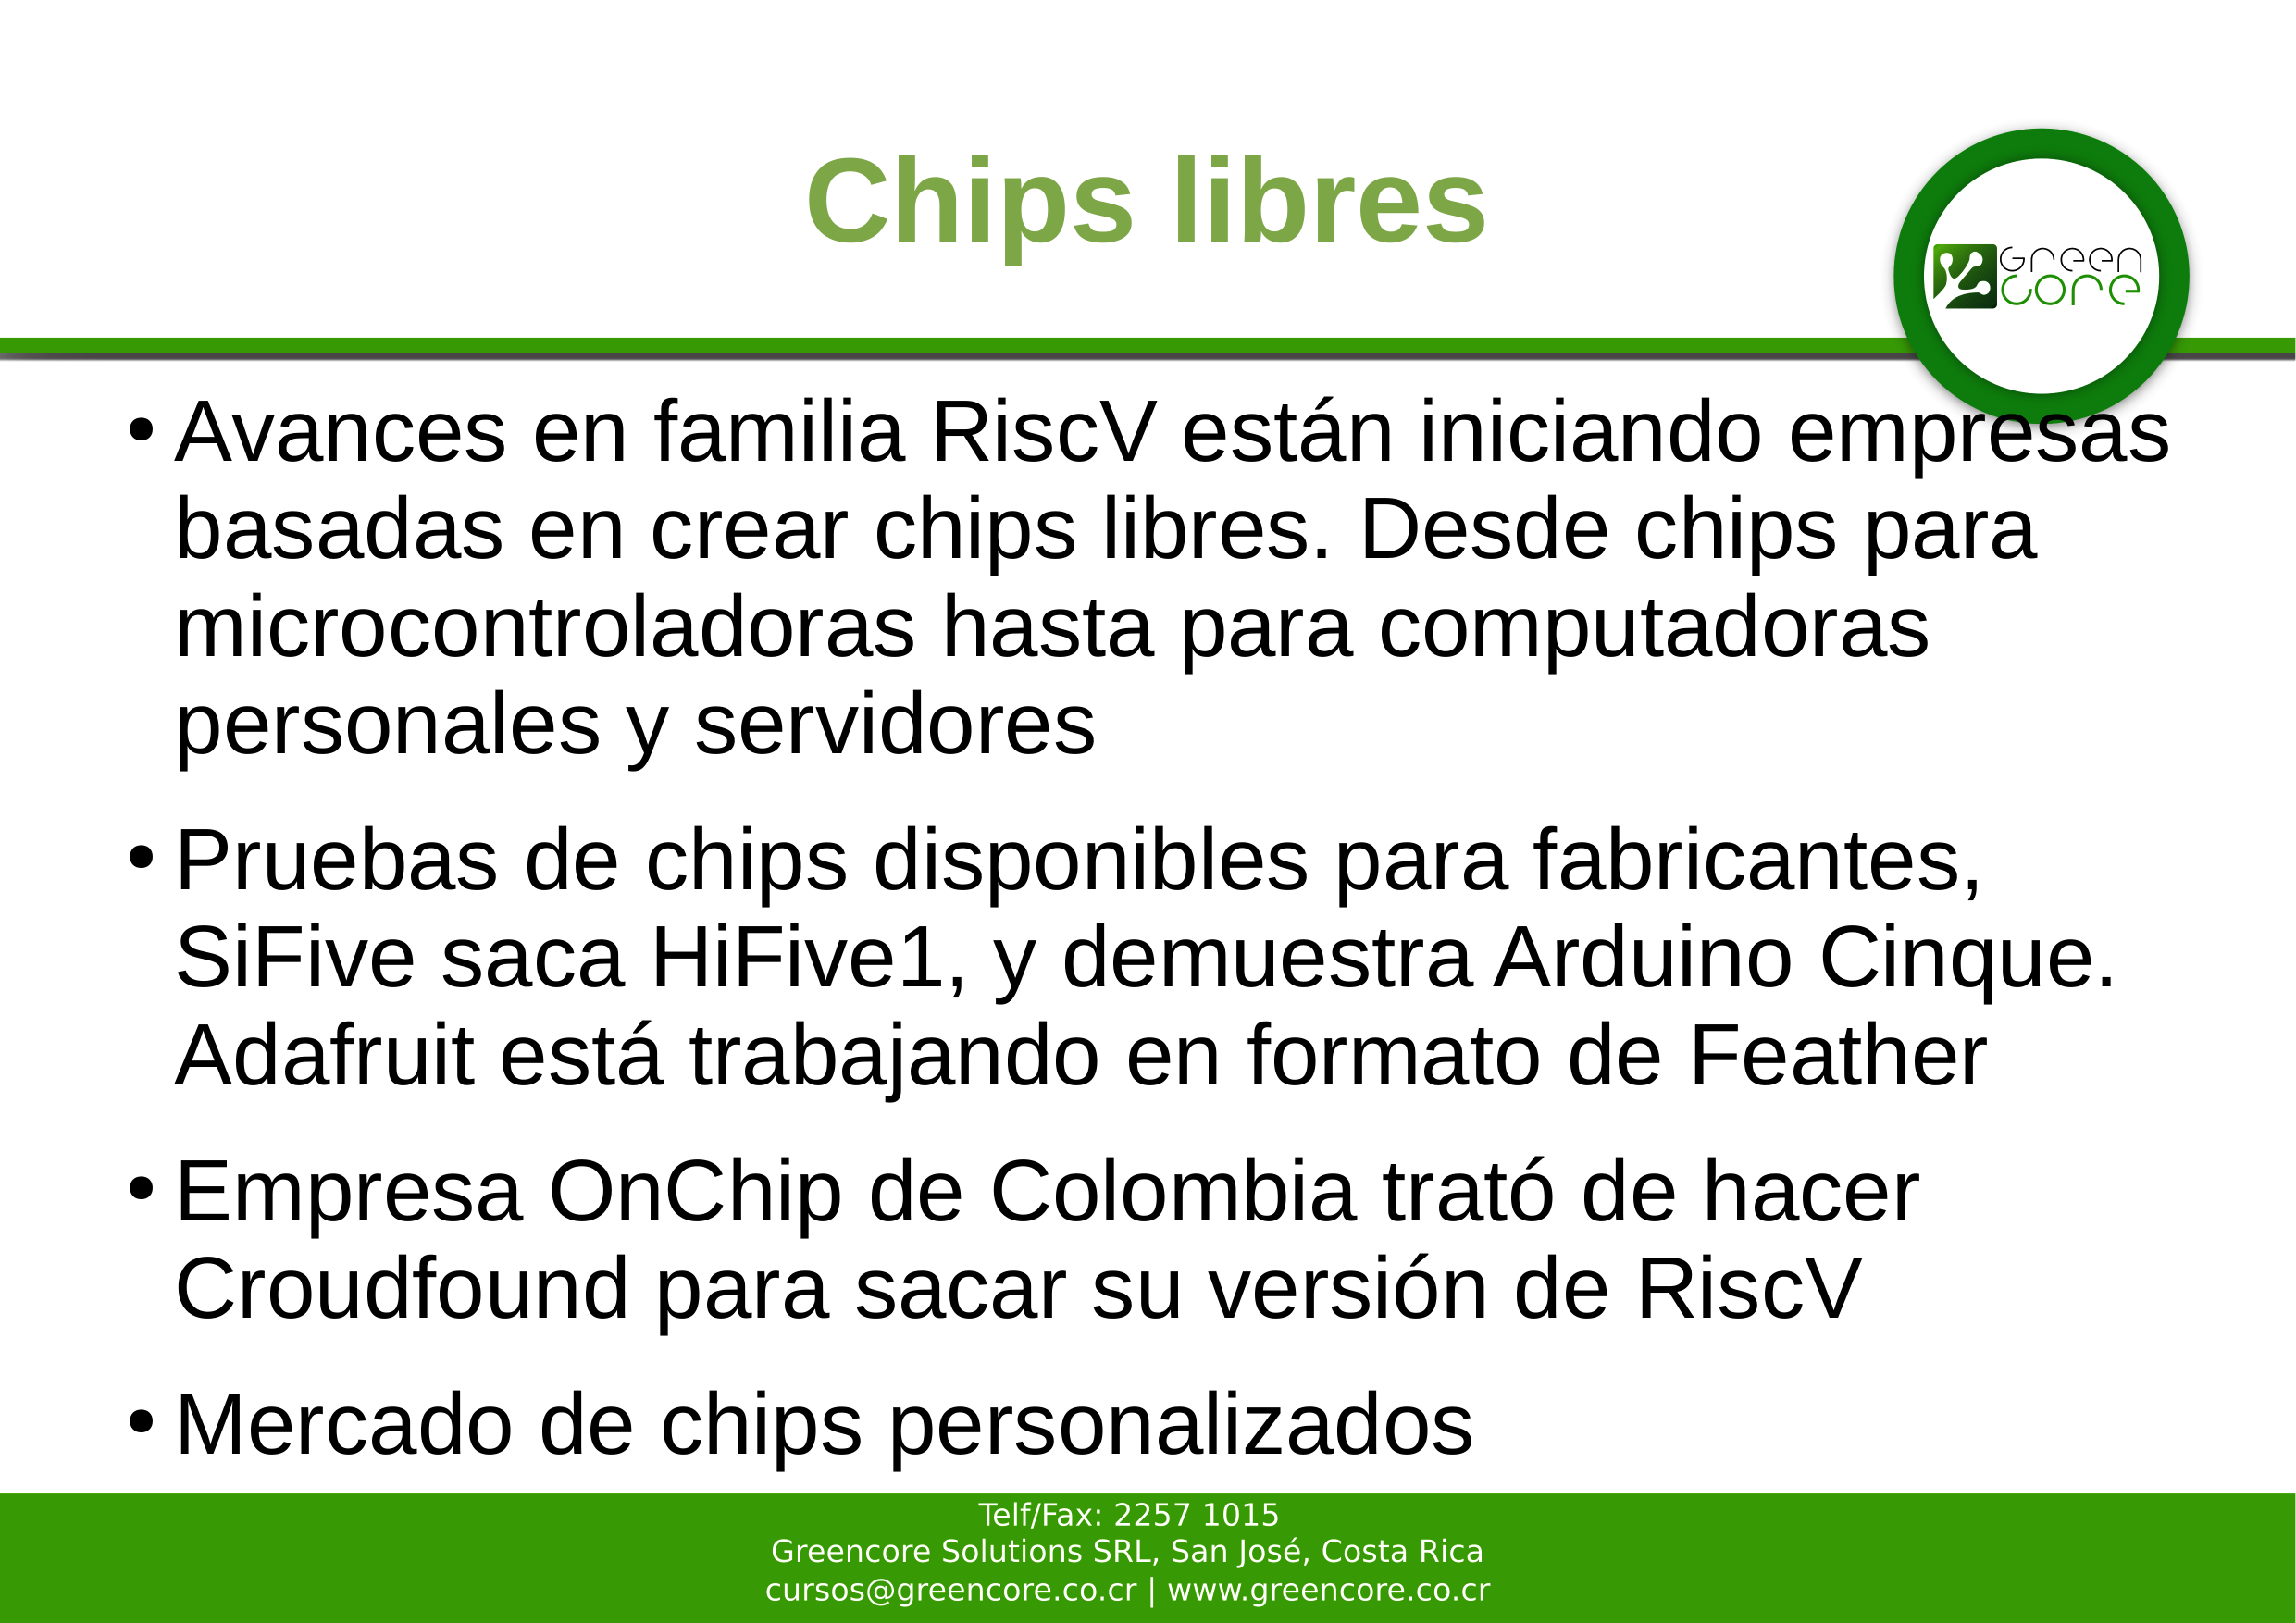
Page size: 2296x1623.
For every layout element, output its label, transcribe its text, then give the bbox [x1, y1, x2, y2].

picture [0, 0, 2296, 1623]
list Avances en familia RiscV están iniciando empresas basadas en crear chips libres. Desde chips para microcontroladoras hasta para computadoras personales y servidores Pruebas de chips disponibles para fabricantes, SiFive saca HiFive1, y demuestra Arduino Cinque. Adafruit está trabajando en formato de Feather Empresa OnChip de Colombia trató de hacer Croudfound para sacar su versión de RiscV Mercado de chips personalizados [109, 382, 2176, 1473]
title Chips libres [115, 64, 2181, 336]
